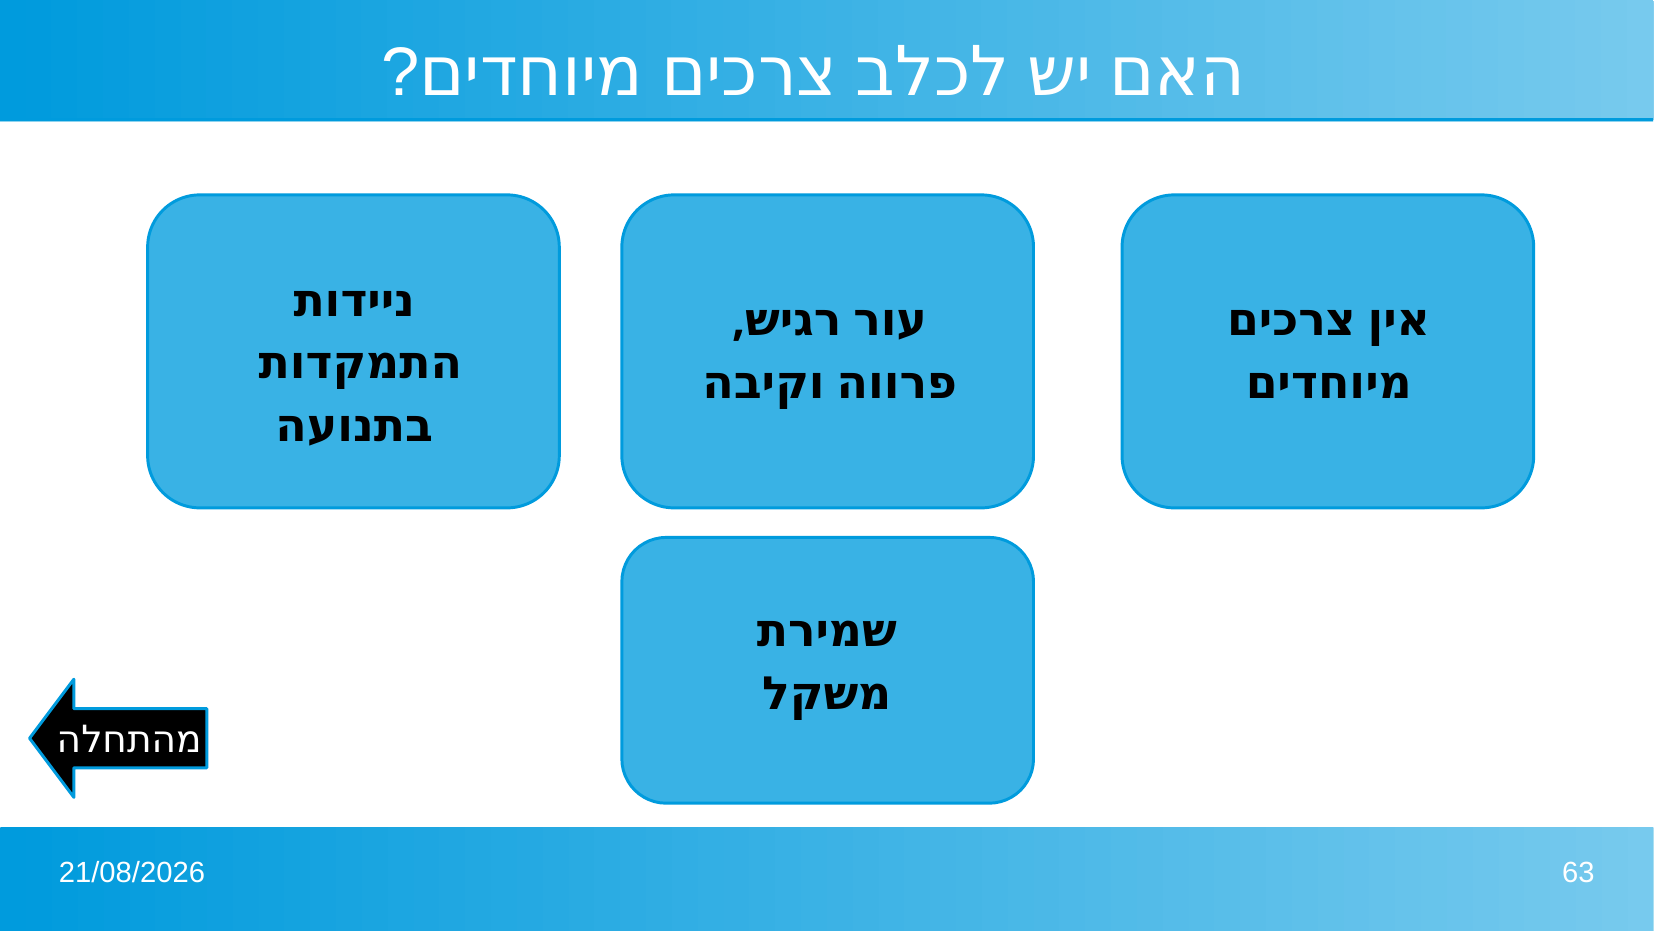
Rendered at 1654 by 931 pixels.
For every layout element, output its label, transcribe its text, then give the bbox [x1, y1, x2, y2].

text_box [147, 194, 560, 508]
text_box שמירת משקל [679, 590, 975, 763]
text_box ניידות התמקדות בתנועה [206, 259, 502, 463]
text_box [1122, 194, 1534, 508]
text_box מהתחלה [29, 679, 207, 798]
title ?האם יש לכלב צרכים מיוחדים [59, 21, 1595, 116]
text_box [621, 194, 1034, 508]
text_box [621, 537, 1034, 804]
text_box עור רגיש, פרווה וקיבה [667, 279, 993, 420]
text_box אין צרכים מיוחדים [1181, 279, 1477, 420]
